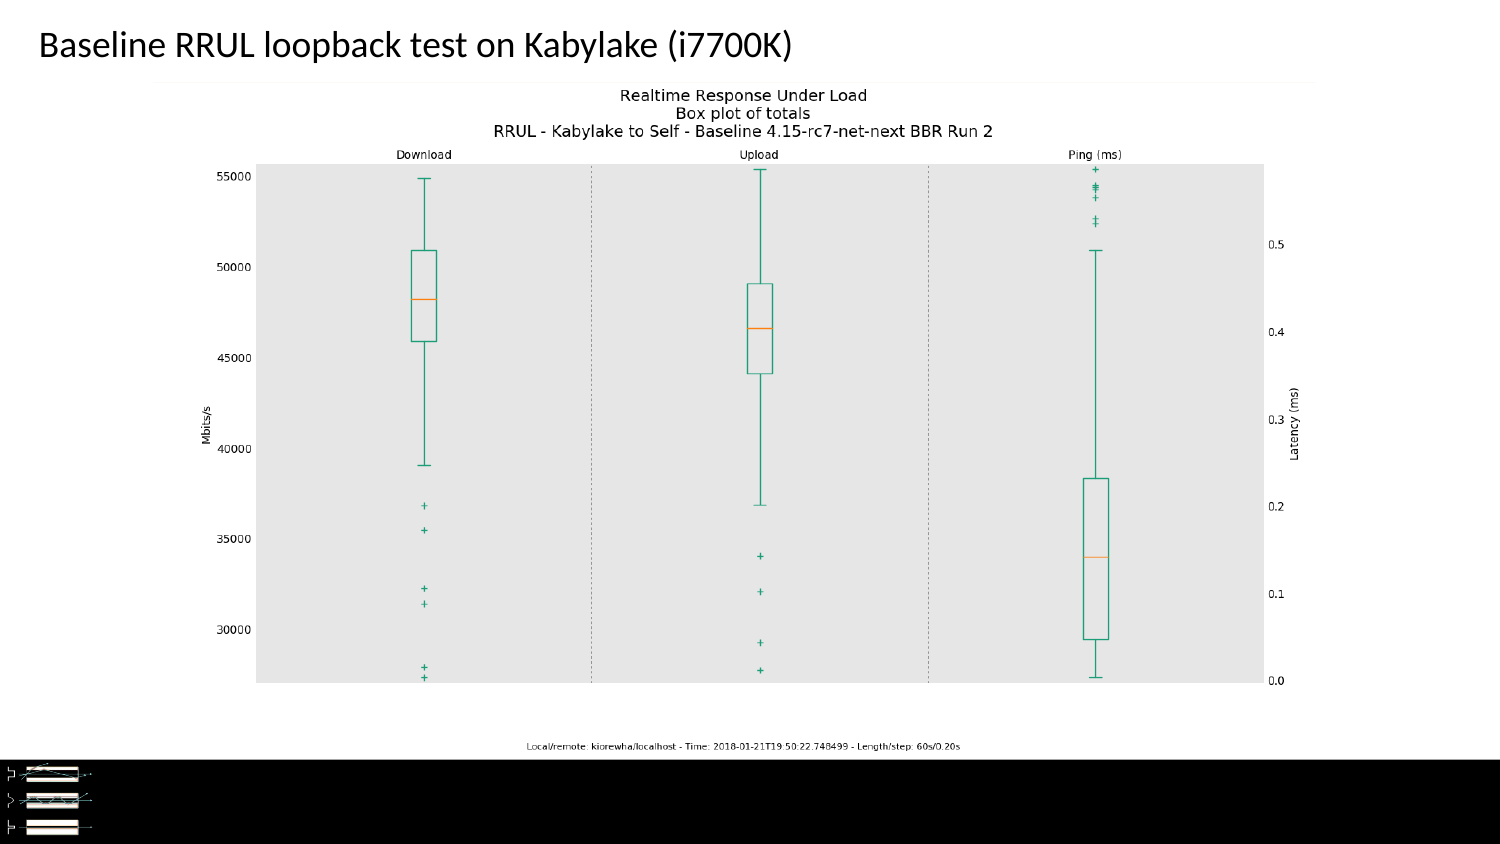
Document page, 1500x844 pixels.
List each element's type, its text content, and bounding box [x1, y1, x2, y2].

title Baseline RRUL loopback test on Kabylake (i7700K) [38, 0, 1464, 119]
picture [5, 761, 95, 837]
picture [153, 82, 1316, 754]
